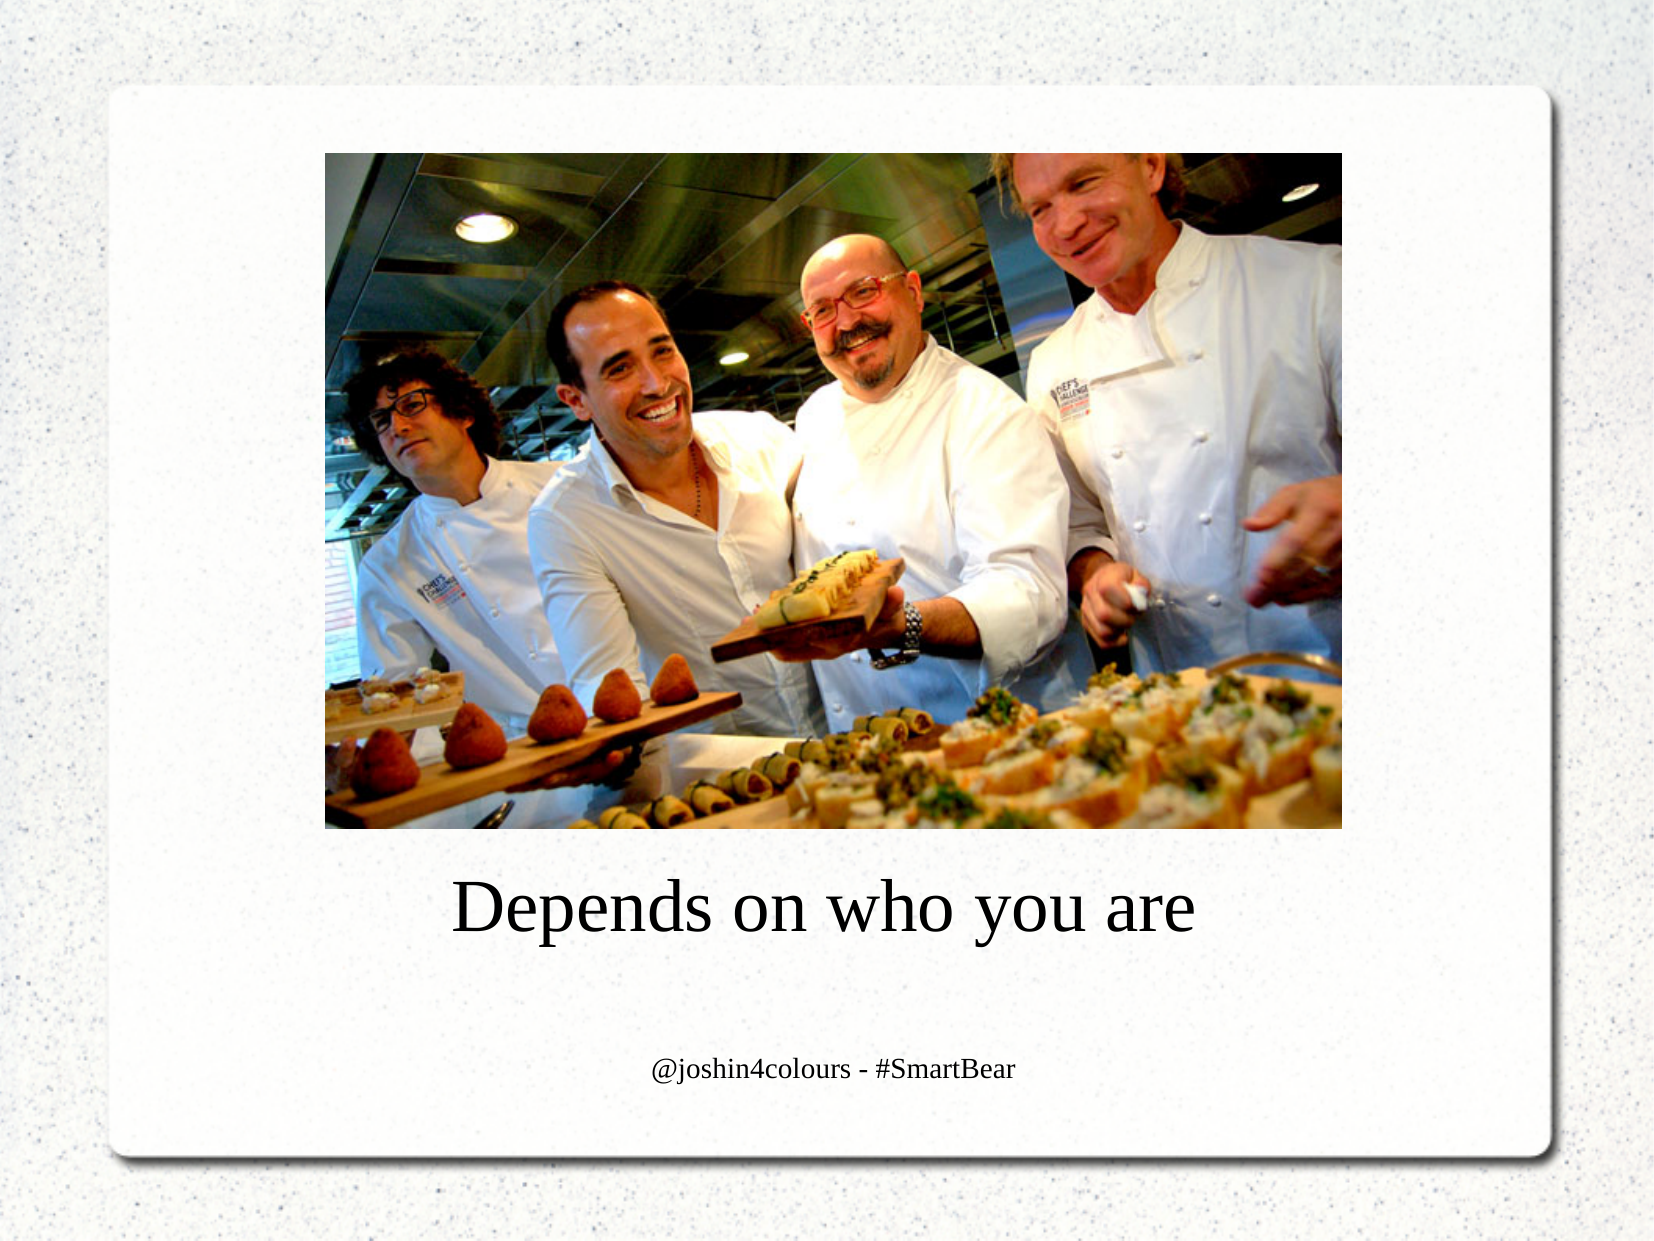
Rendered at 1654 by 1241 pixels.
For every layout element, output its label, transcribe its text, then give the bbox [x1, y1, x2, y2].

picture [0, 0, 1654, 1241]
subtitle Depends on who you are [145, 201, 1504, 1241]
